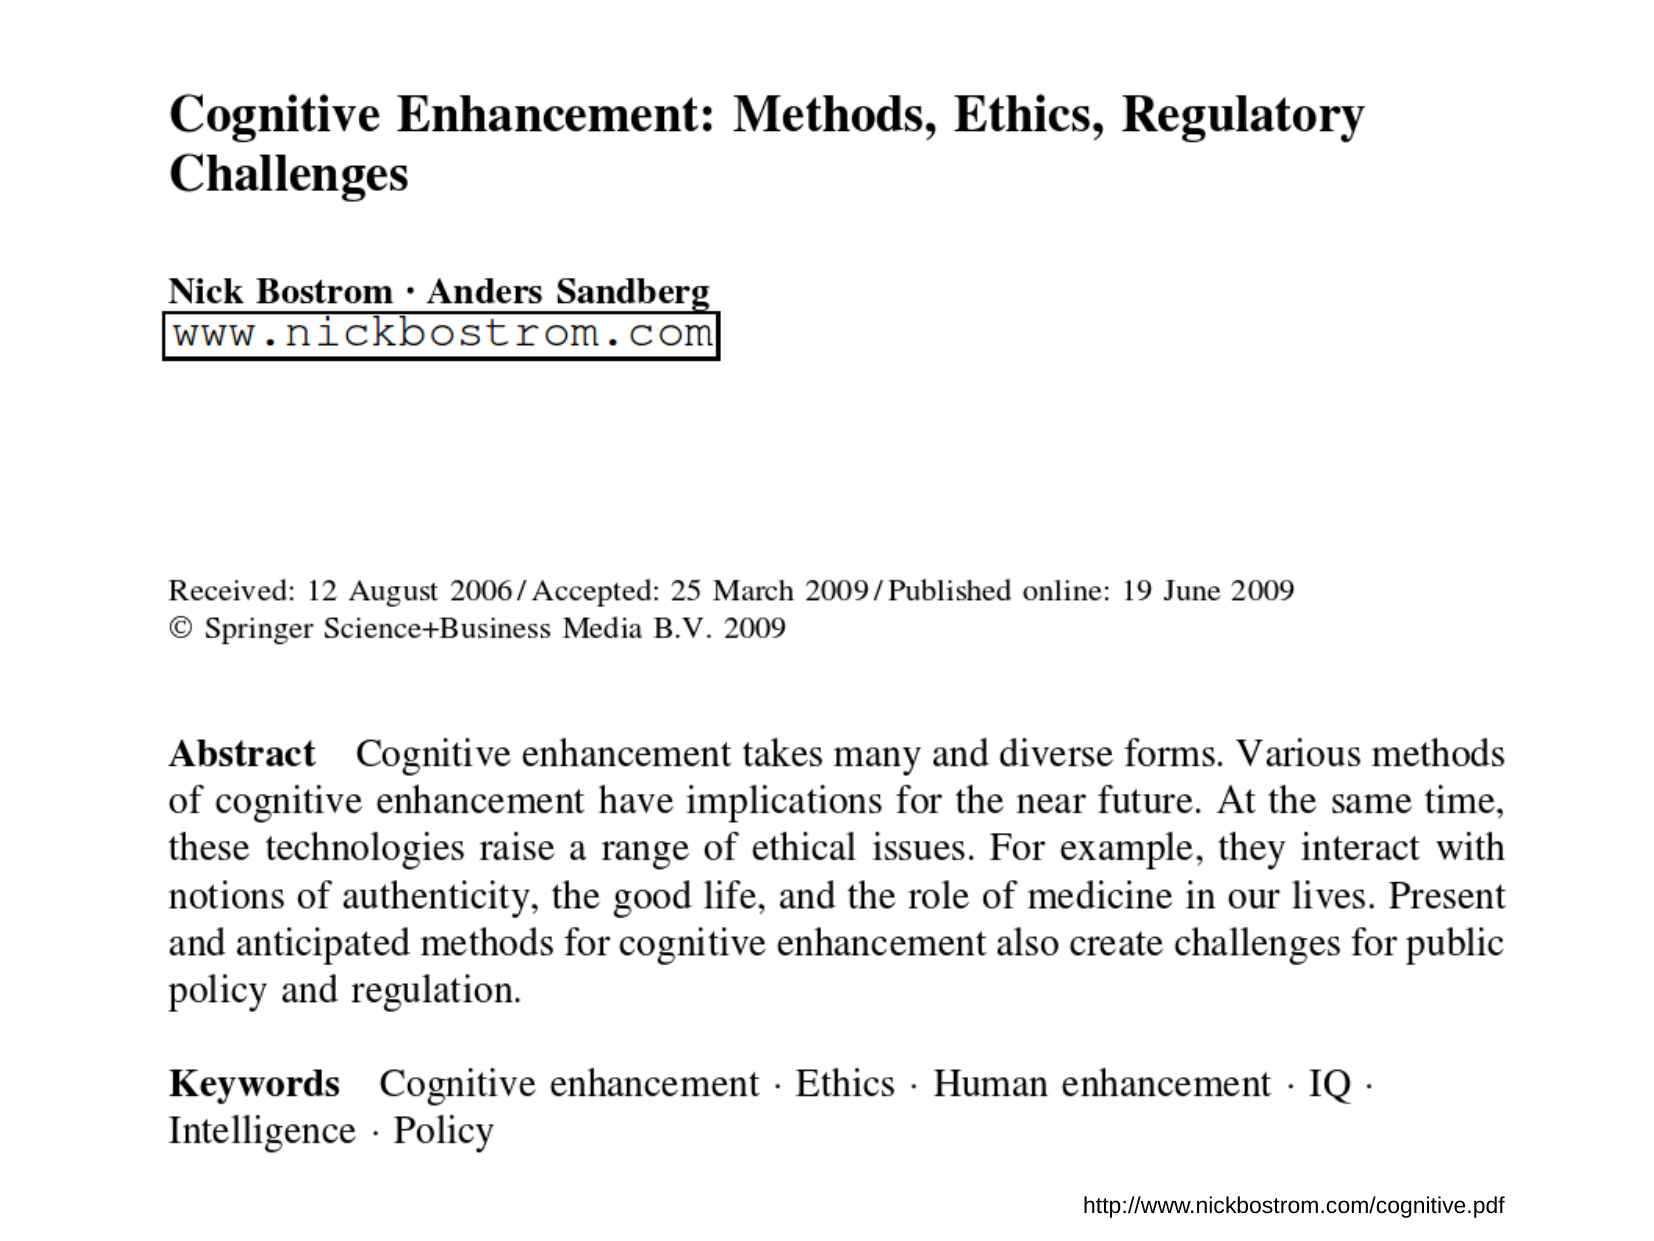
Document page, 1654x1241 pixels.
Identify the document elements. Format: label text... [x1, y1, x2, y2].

text_box http://www.nickbostrom.com/cognitive.pdf [1068, 1185, 1654, 1241]
picture [117, 58, 1536, 1184]
